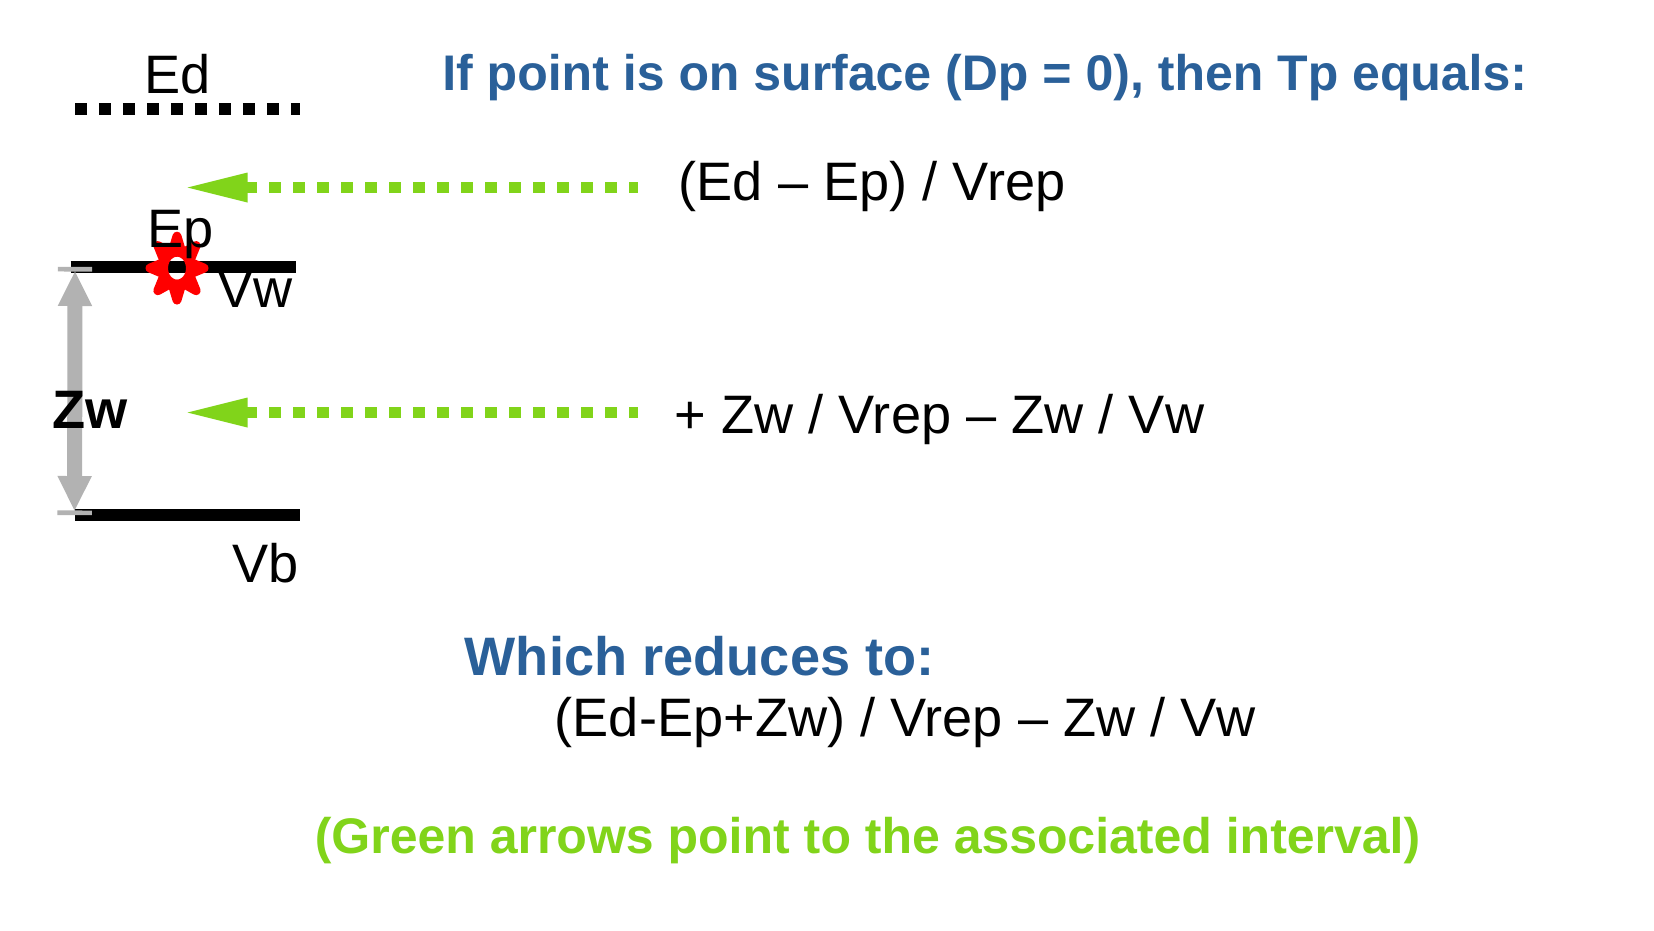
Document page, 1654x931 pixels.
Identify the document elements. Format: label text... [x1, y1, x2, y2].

text_box Ed Ep Vw Zw Vb [37, 37, 338, 602]
text_box If point is on surface (Dp = 0), then Tp equals: (Ed – Ep) / Vrep + Zw / Vrep – Zw / Vw Which reduces to: (Ed-Ep+Zw) / Vrep – Zw / Vw (Green arrows point to the associated interval) [300, 37, 1613, 931]
